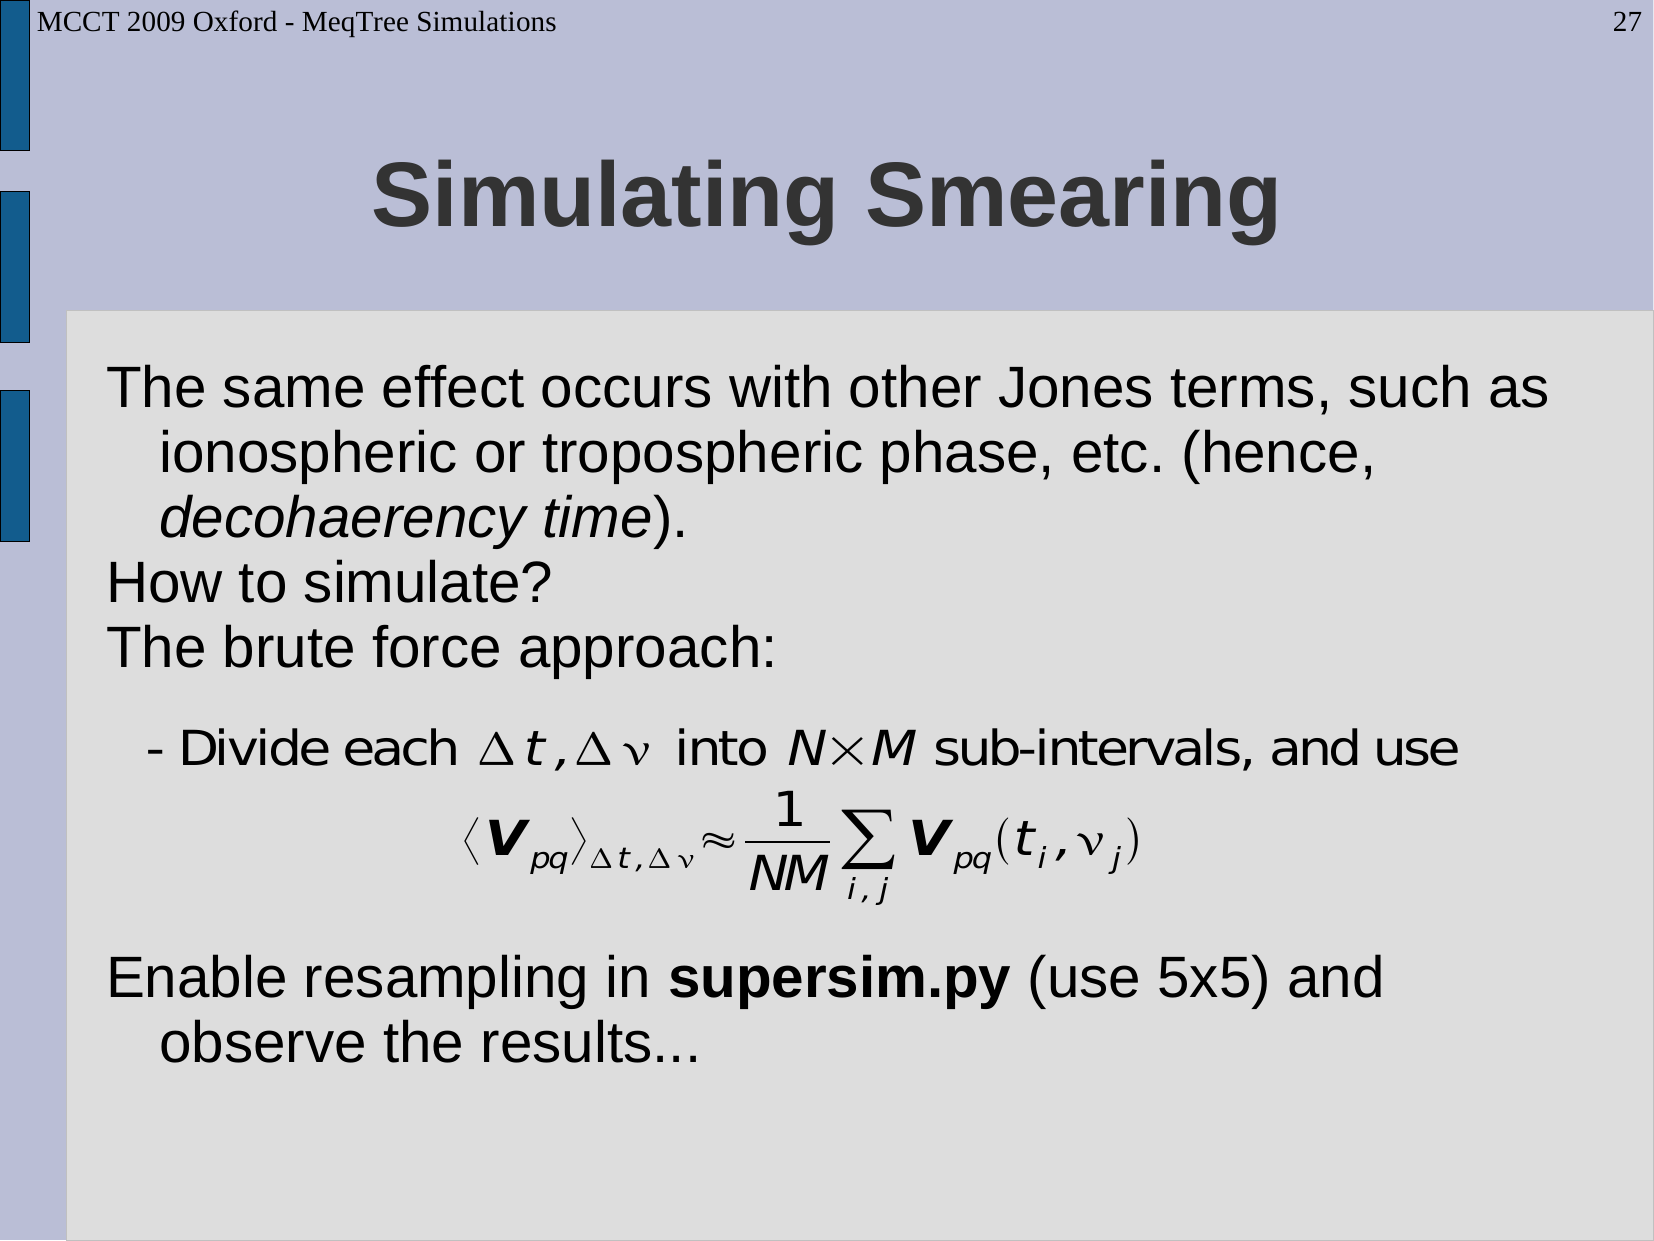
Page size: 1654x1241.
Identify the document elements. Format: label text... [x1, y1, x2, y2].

chart [139, 708, 1464, 907]
list Enable resampling in supersim.py (use 5x5) and observe the results... [88, 944, 1595, 1211]
title Simulating Smearing [121, 91, 1534, 299]
list The same effect occurs with other Jones terms, such as ionospheric or tropospheric phase, etc. (hence, decohaerency time). How to simulate? The brute force approach: [88, 354, 1595, 694]
